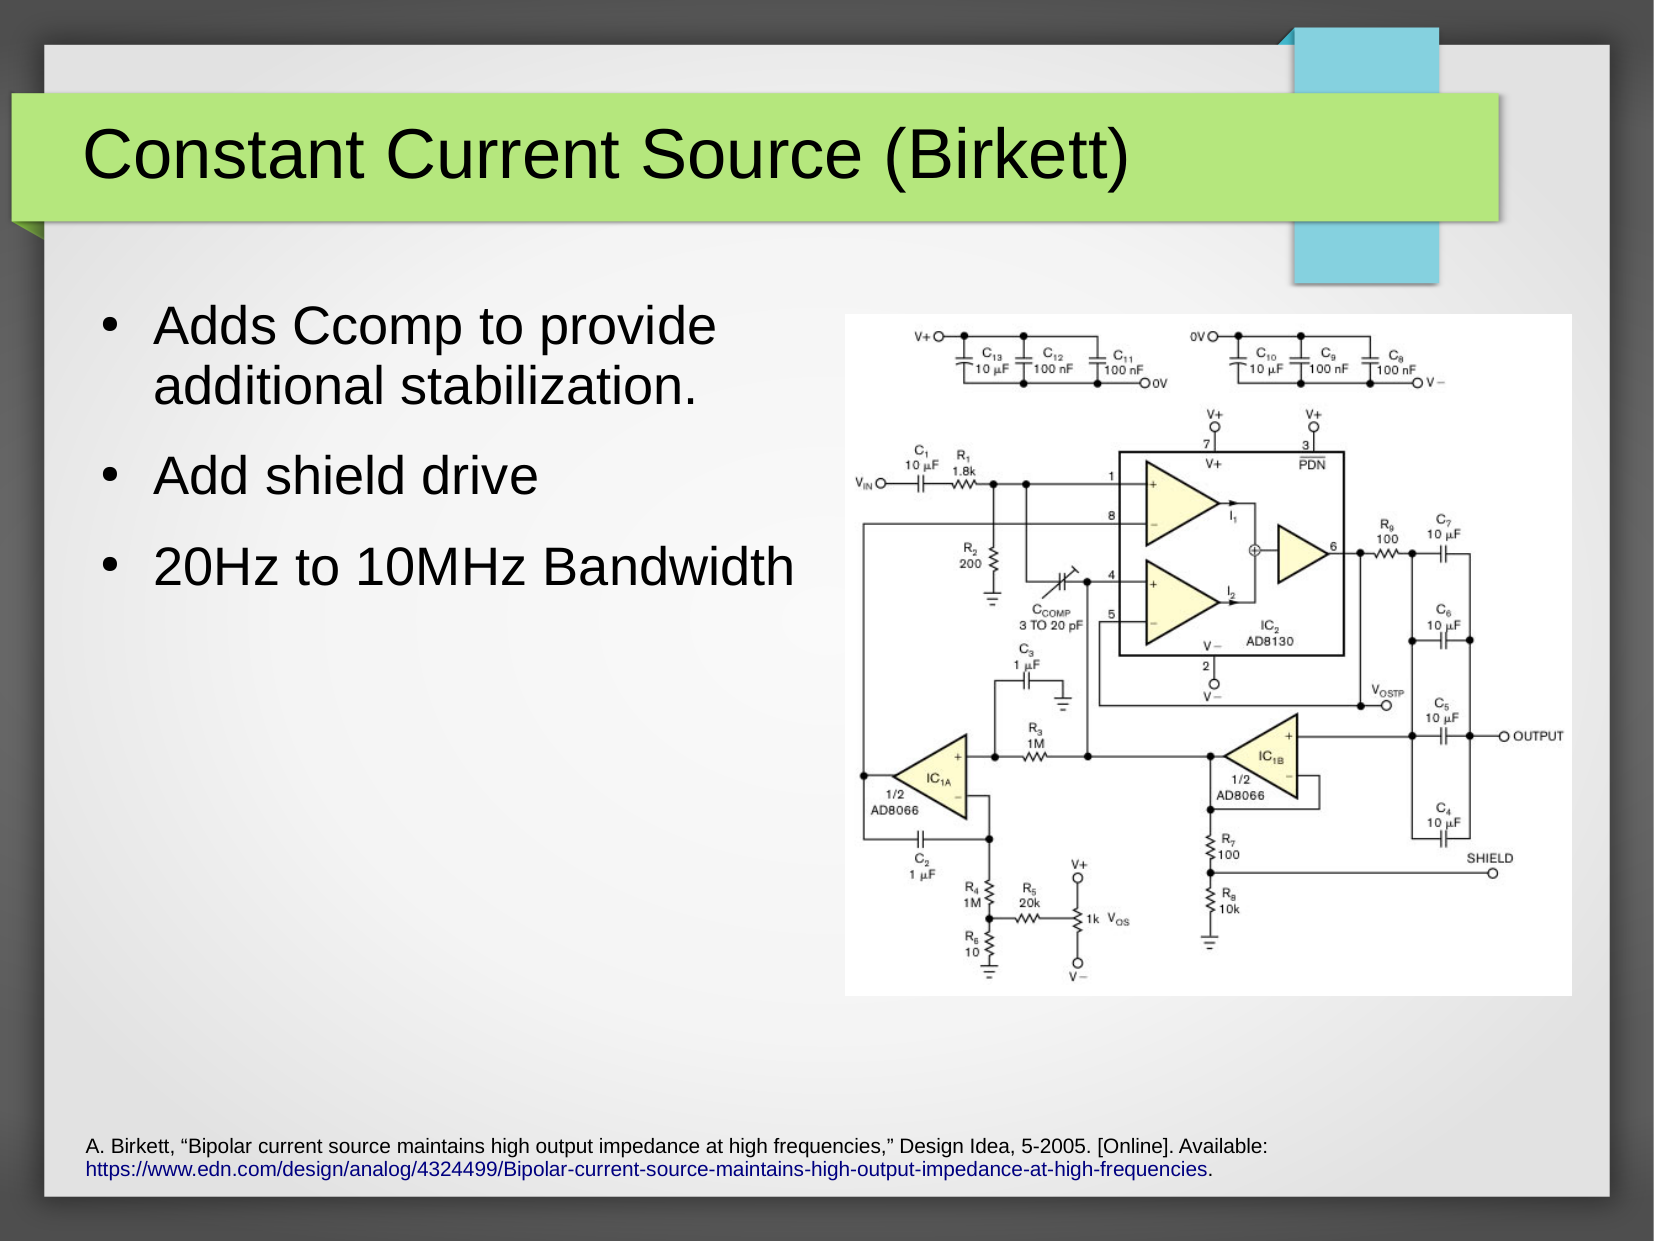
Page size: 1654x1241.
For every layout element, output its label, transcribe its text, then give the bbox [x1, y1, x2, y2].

title Constant Current Source (Birkett) [82, 94, 1264, 213]
list Adds Ccomp to provide additional stabilization. Add shield drive 20Hz to 10MHz Bandwidth [82, 295, 809, 1015]
text_box A. Birkett, “Bipolar current source maintains high output impedance at high frequencies,” Design Idea, 5-2005. [Online]. Available: https://www.edn.com/design/analog/4324499/Bipolar-current-source-maintains-high-output-impedance-at-high-frequencies. [70, 1127, 1568, 1241]
picture [0, 0, 1654, 1241]
